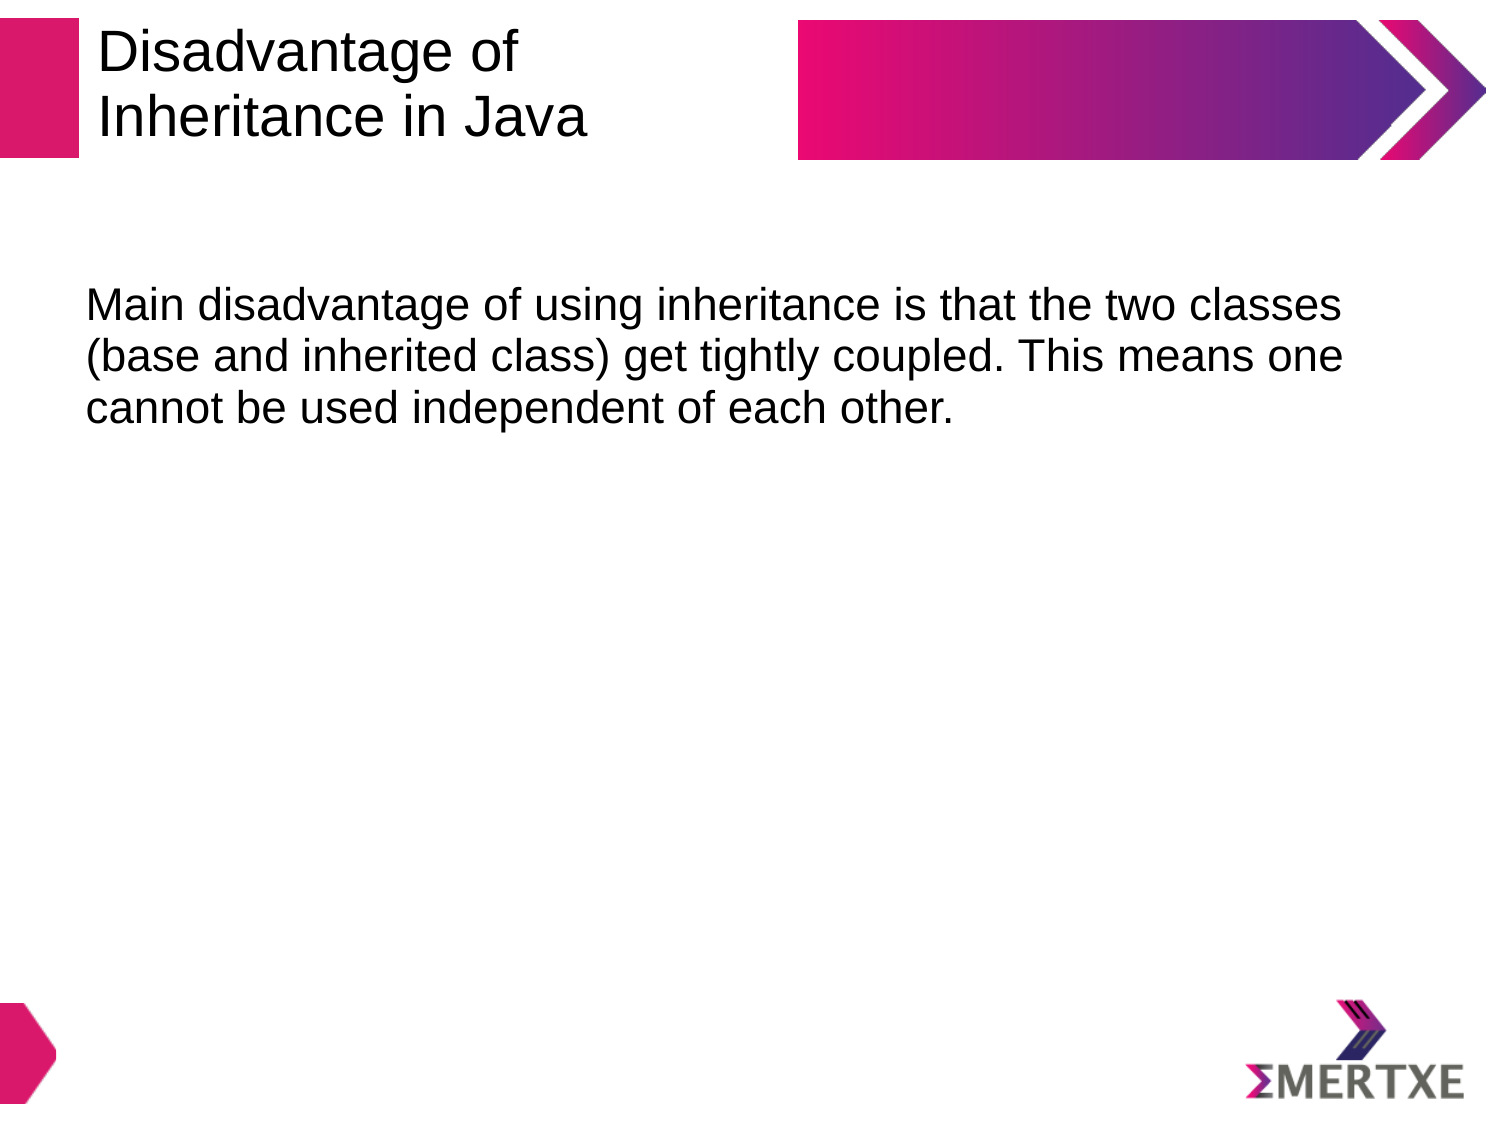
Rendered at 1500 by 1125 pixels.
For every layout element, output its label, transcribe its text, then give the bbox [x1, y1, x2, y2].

text_box Main disadvantage of using inheritance is that the two classes (base and inherited class) get tightly coupled. This means one cannot be used independent of each other. [70, 271, 1441, 525]
picture [1245, 996, 1465, 1099]
text_box Disadvantage of Inheritance in Java [82, 11, 780, 158]
picture [798, 20, 1486, 160]
